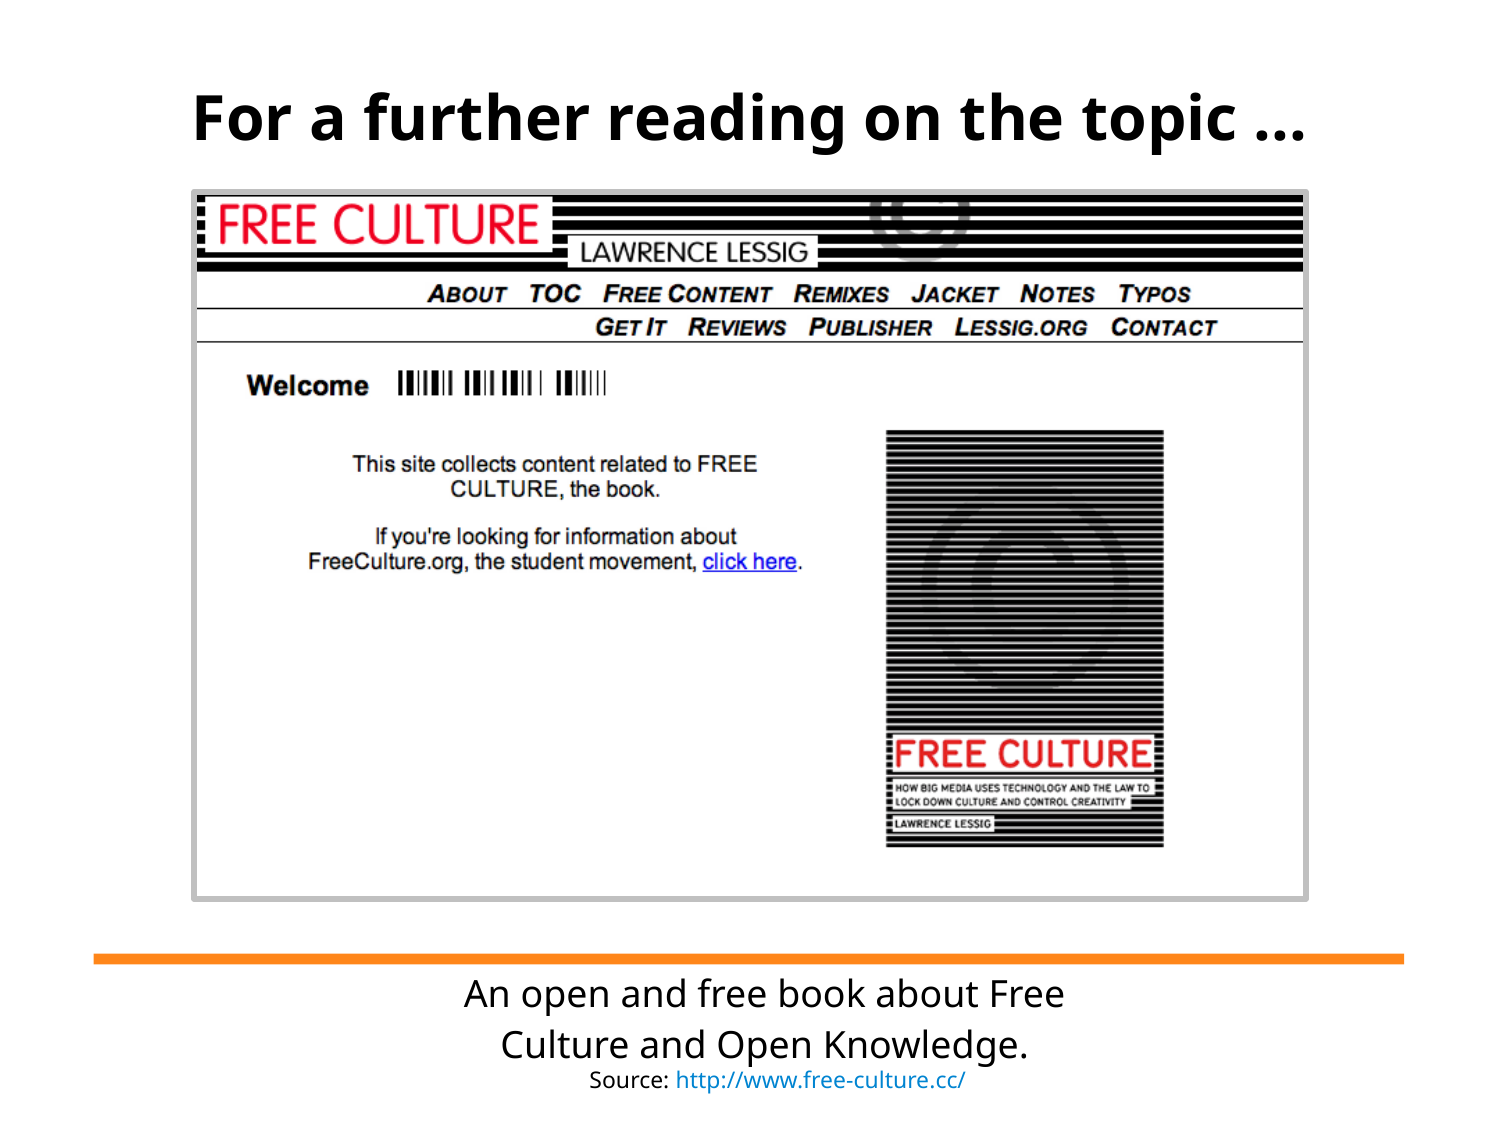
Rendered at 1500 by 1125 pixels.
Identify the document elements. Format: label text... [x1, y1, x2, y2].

text_box An open and free book about Free Culture and Open Knowledge. [382, 960, 1148, 1073]
text_box Source: http://www.free-culture.cc/ [574, 1056, 949, 1101]
title For a further reading on the topic ... [75, 44, 1426, 188]
picture [0, 0, 1500, 1125]
